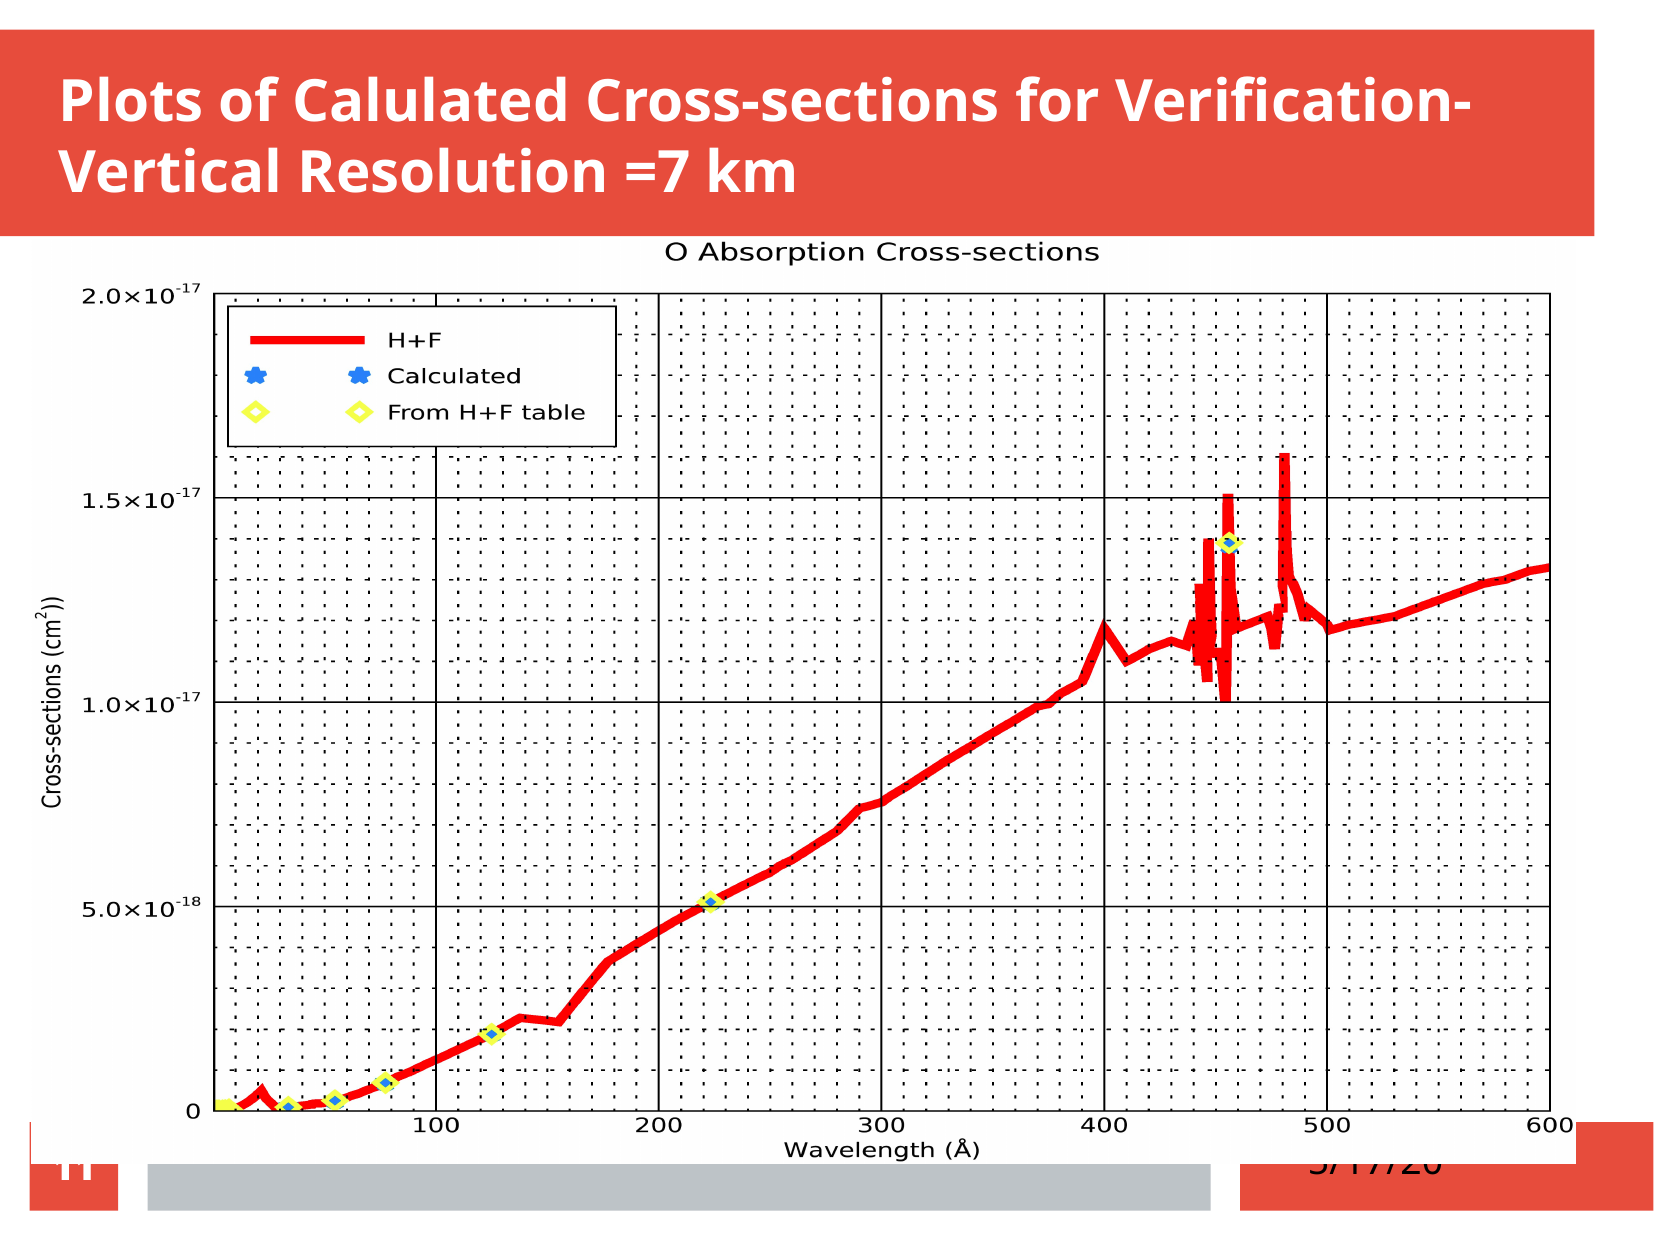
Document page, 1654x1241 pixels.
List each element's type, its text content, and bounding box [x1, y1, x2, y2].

text_box 5/17/20 [1293, 1164, 1516, 1201]
title [1516, 1045, 1654, 1201]
picture [31, 239, 1576, 1164]
title [0, 1045, 1293, 1201]
title Plots of Calulated Cross-sections for Verification- Vertical Resolution =7 km [59, 59, 1595, 207]
